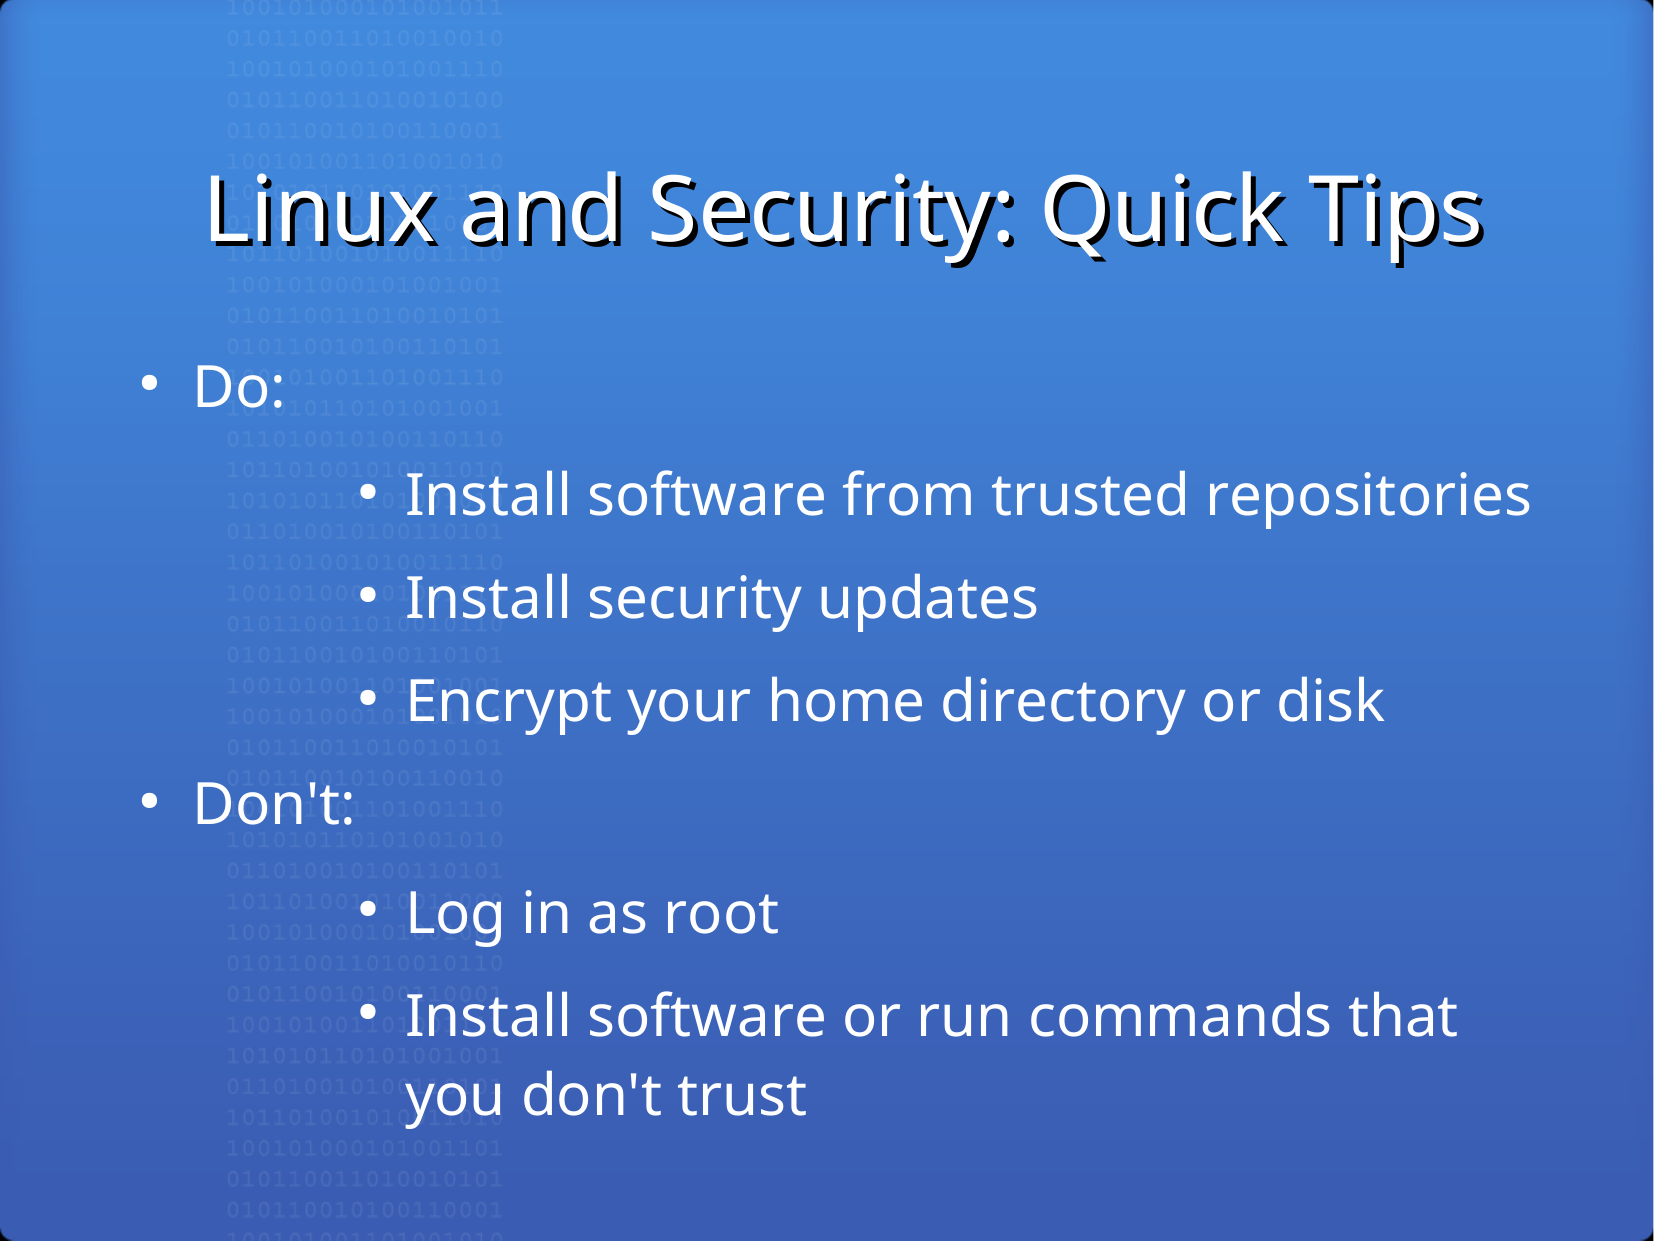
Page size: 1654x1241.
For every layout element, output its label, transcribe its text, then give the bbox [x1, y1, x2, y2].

picture [0, 0, 1654, 1241]
title Linux and Security: Quick Tips [121, 102, 1534, 310]
list Do: Install software from trusted repositories Install security updates Encrypt your home directory or disk Don't: Log in as root Install software or run commands that you don't trust [121, 344, 1534, 1127]
